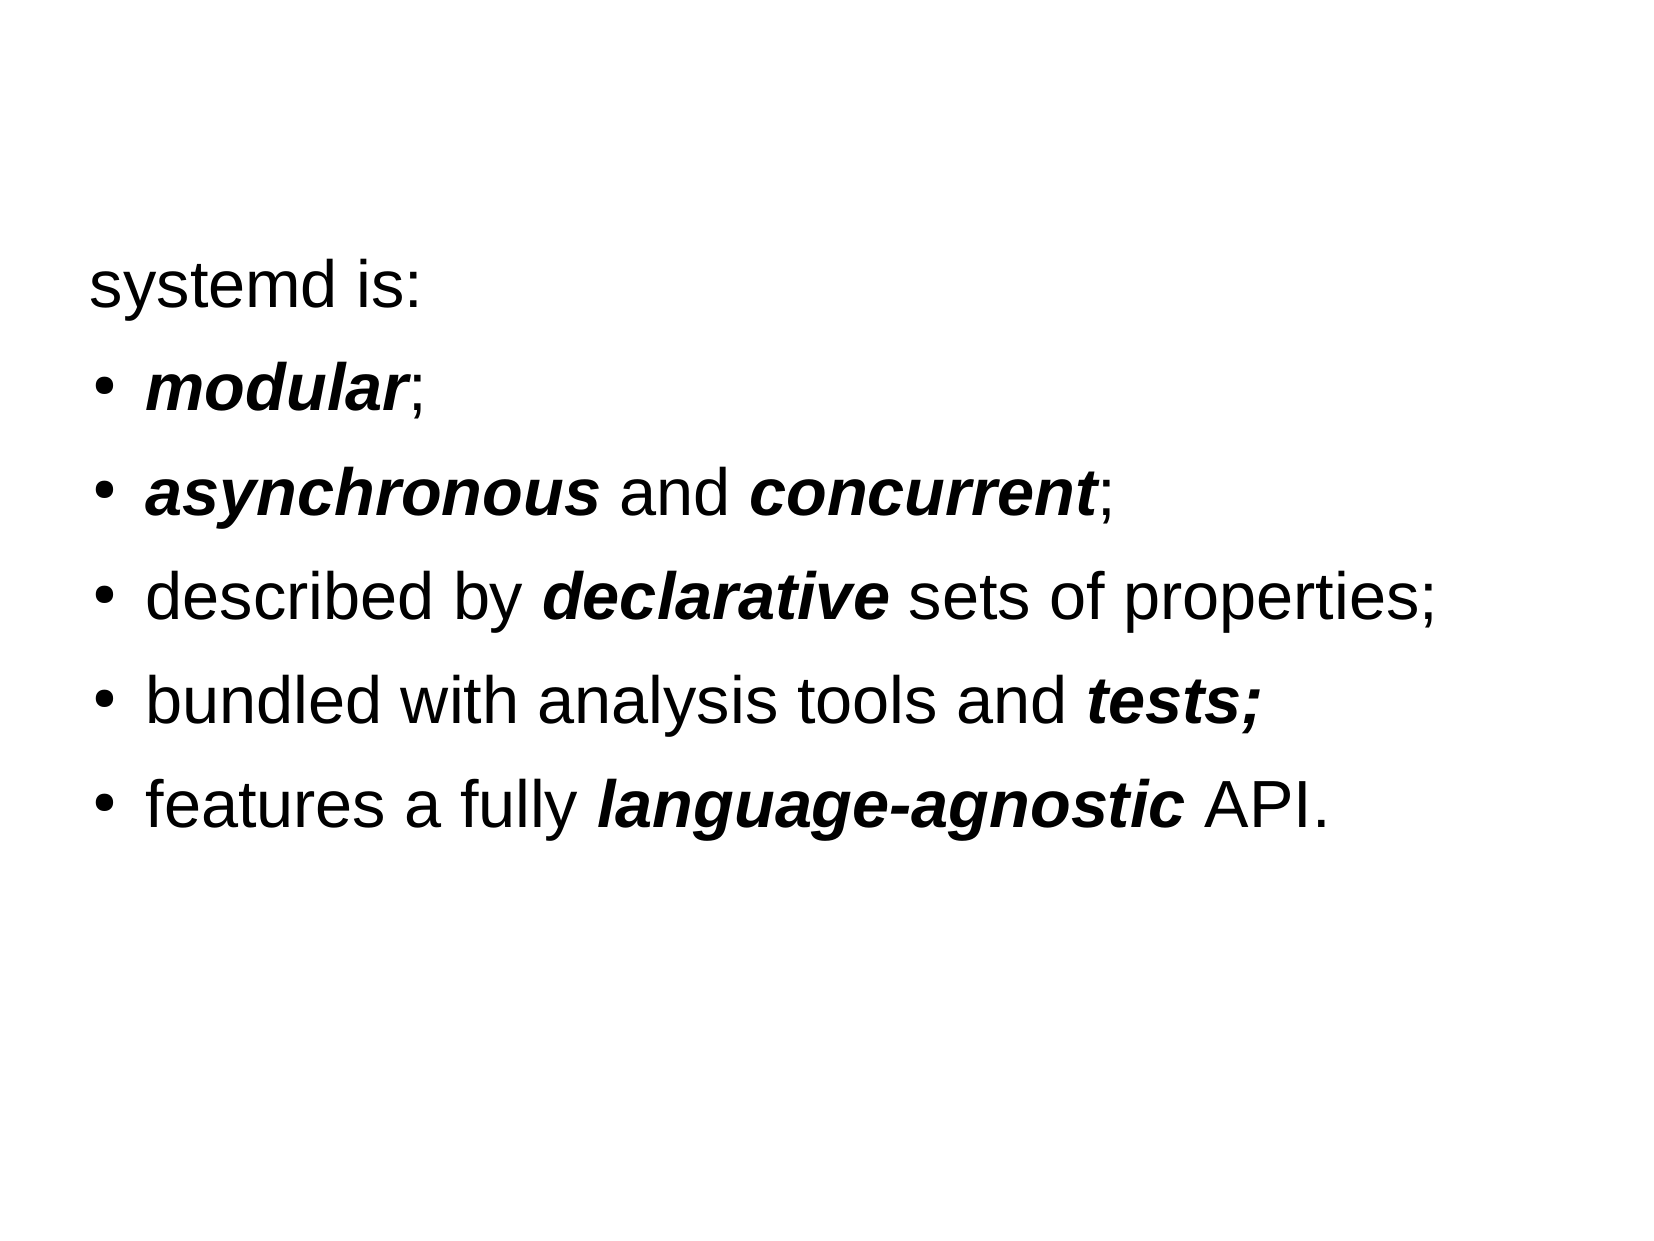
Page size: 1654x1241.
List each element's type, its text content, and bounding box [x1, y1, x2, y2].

text_box systemd is: [74, 240, 439, 330]
list modular; asynchronous and concurrent; described by declarative sets of properties; bundled with analysis tools and tests; features a fully language-agnostic API. [74, 350, 1582, 916]
